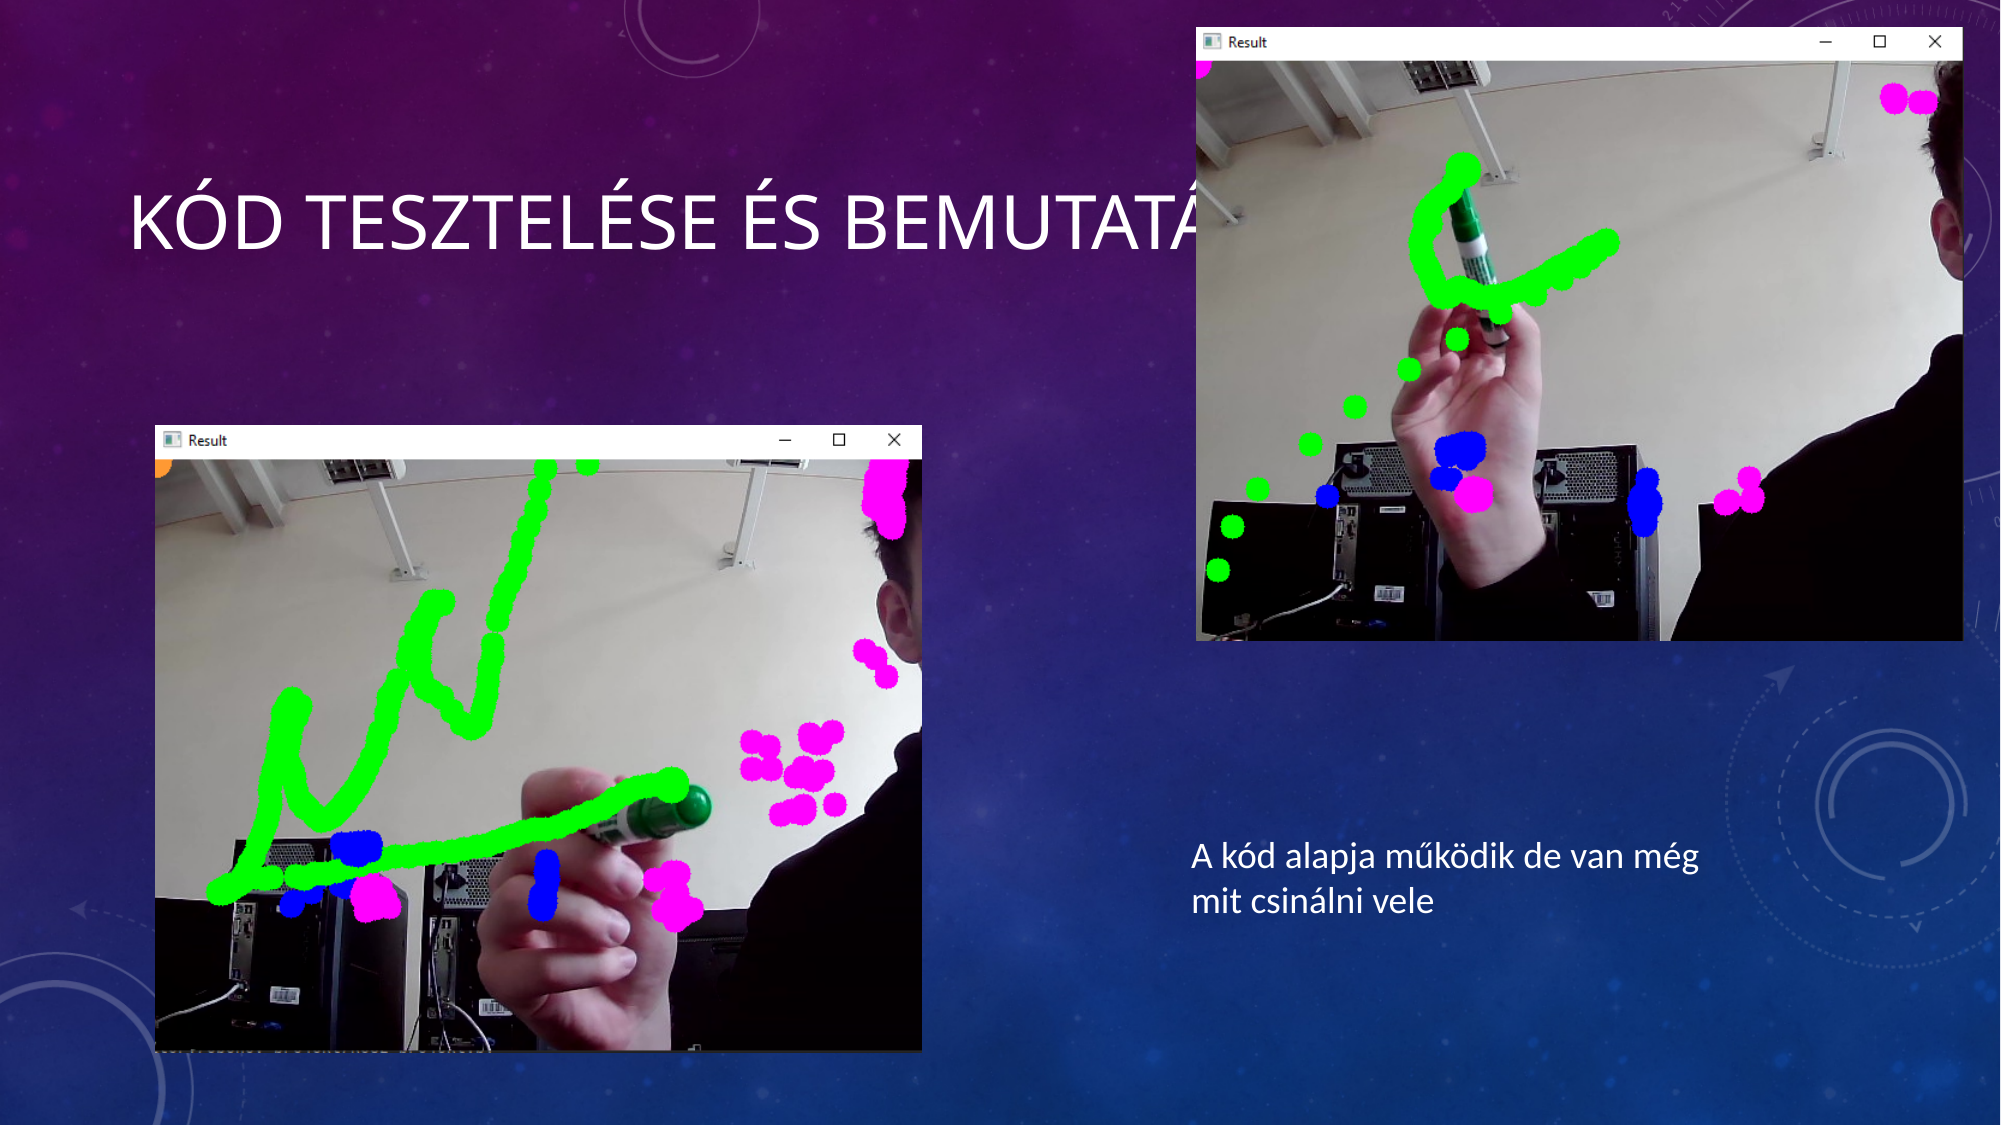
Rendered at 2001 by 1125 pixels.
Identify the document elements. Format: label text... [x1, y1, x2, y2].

picture [155, 425, 922, 1054]
text_box A kód alapja működik de van még mit csinálni vele [1175, 823, 1747, 931]
picture [1196, 27, 1964, 641]
title Kód tesztelése és bemutatása [112, 99, 1196, 339]
